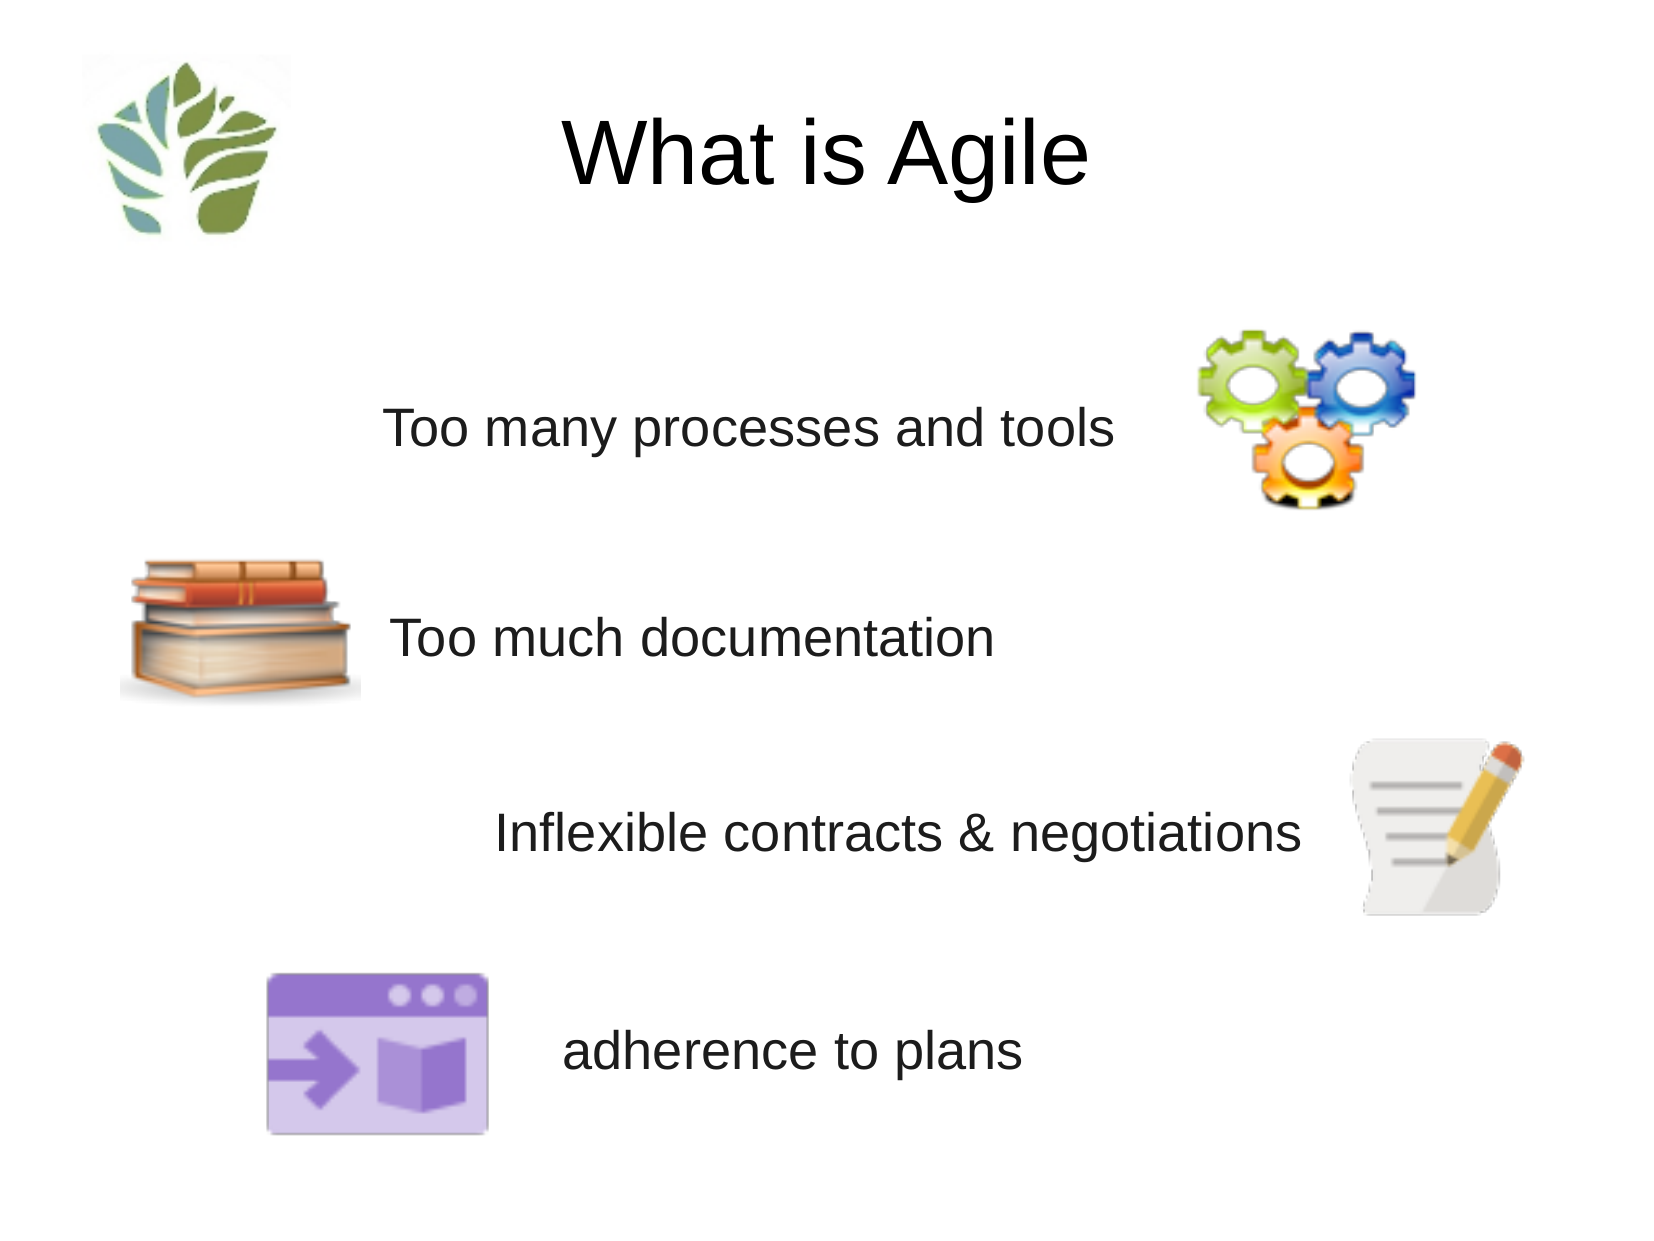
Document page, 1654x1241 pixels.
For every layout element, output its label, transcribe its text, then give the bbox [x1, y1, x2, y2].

title What is Agile [291, 49, 1571, 257]
picture [1192, 314, 1426, 519]
text_box Too many processes and tools [367, 389, 1253, 466]
text_box Too much documentation [375, 600, 1261, 676]
picture [82, 49, 291, 258]
text_box adherence to plans [547, 1012, 1433, 1089]
picture [247, 922, 511, 1178]
picture [120, 524, 361, 721]
picture [1335, 726, 1530, 931]
text_box Inflexible contracts & negotiations [480, 795, 1366, 871]
